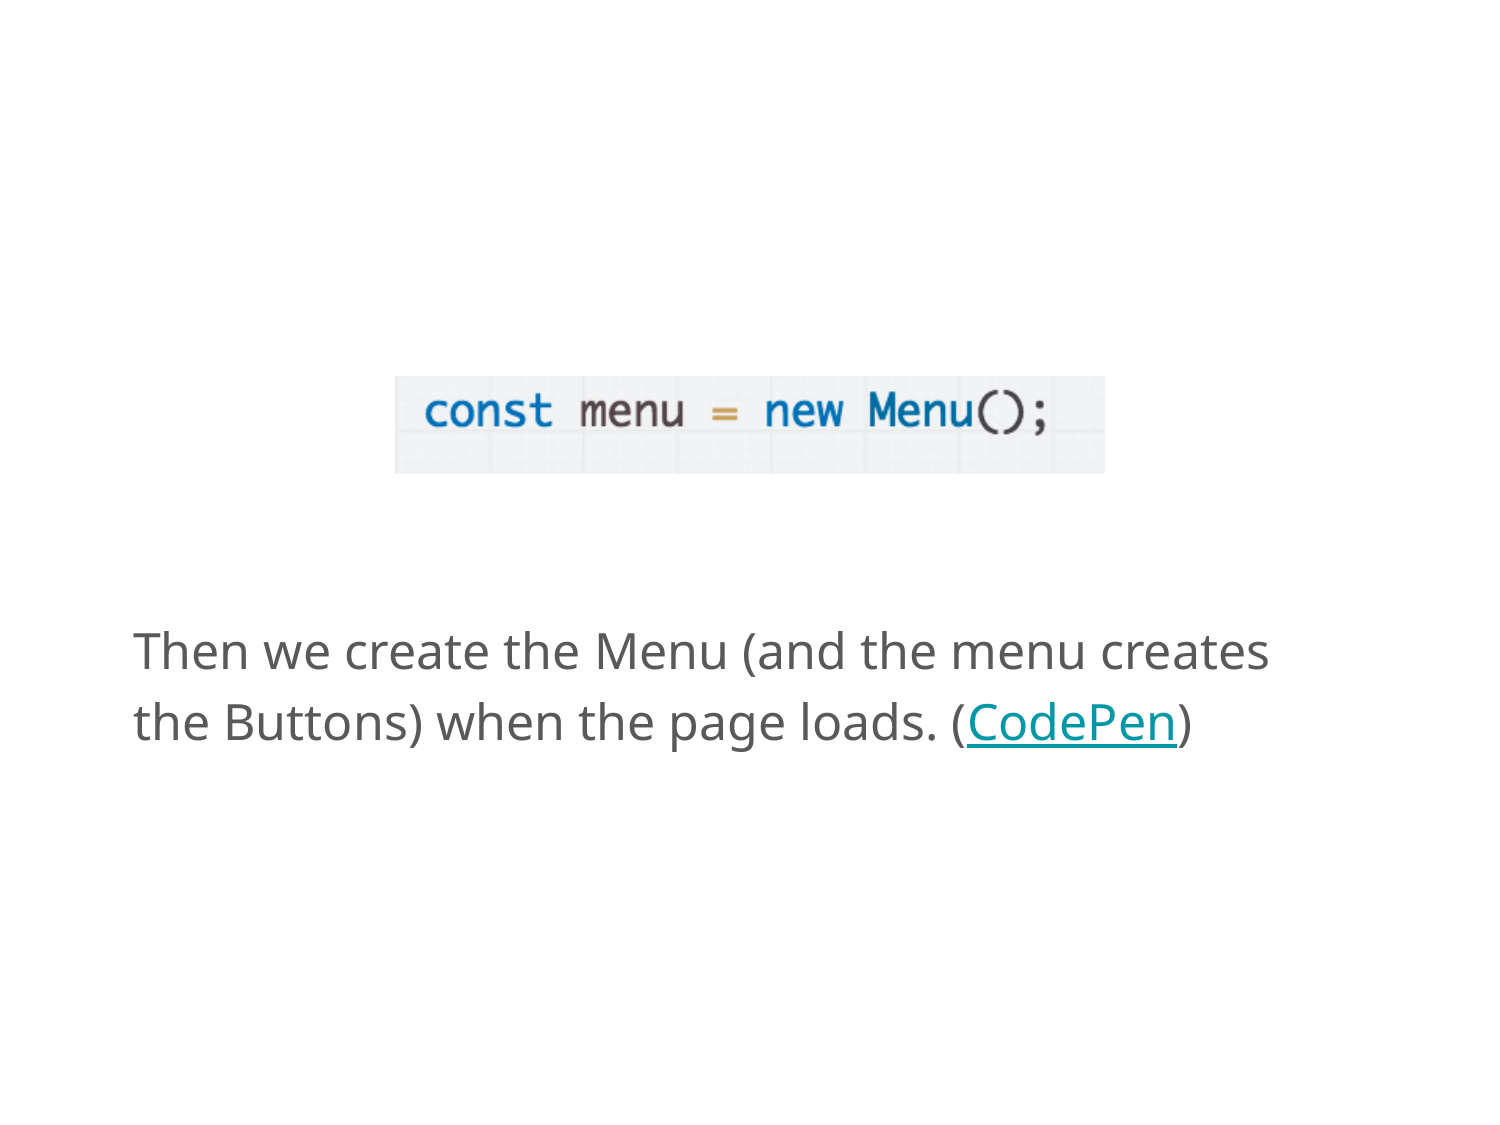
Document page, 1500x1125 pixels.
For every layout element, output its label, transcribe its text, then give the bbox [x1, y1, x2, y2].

picture [395, 376, 1105, 474]
list Then we create the Menu (and the menu creates the Buttons) when the page loads. (CodePen) [118, 596, 1303, 789]
